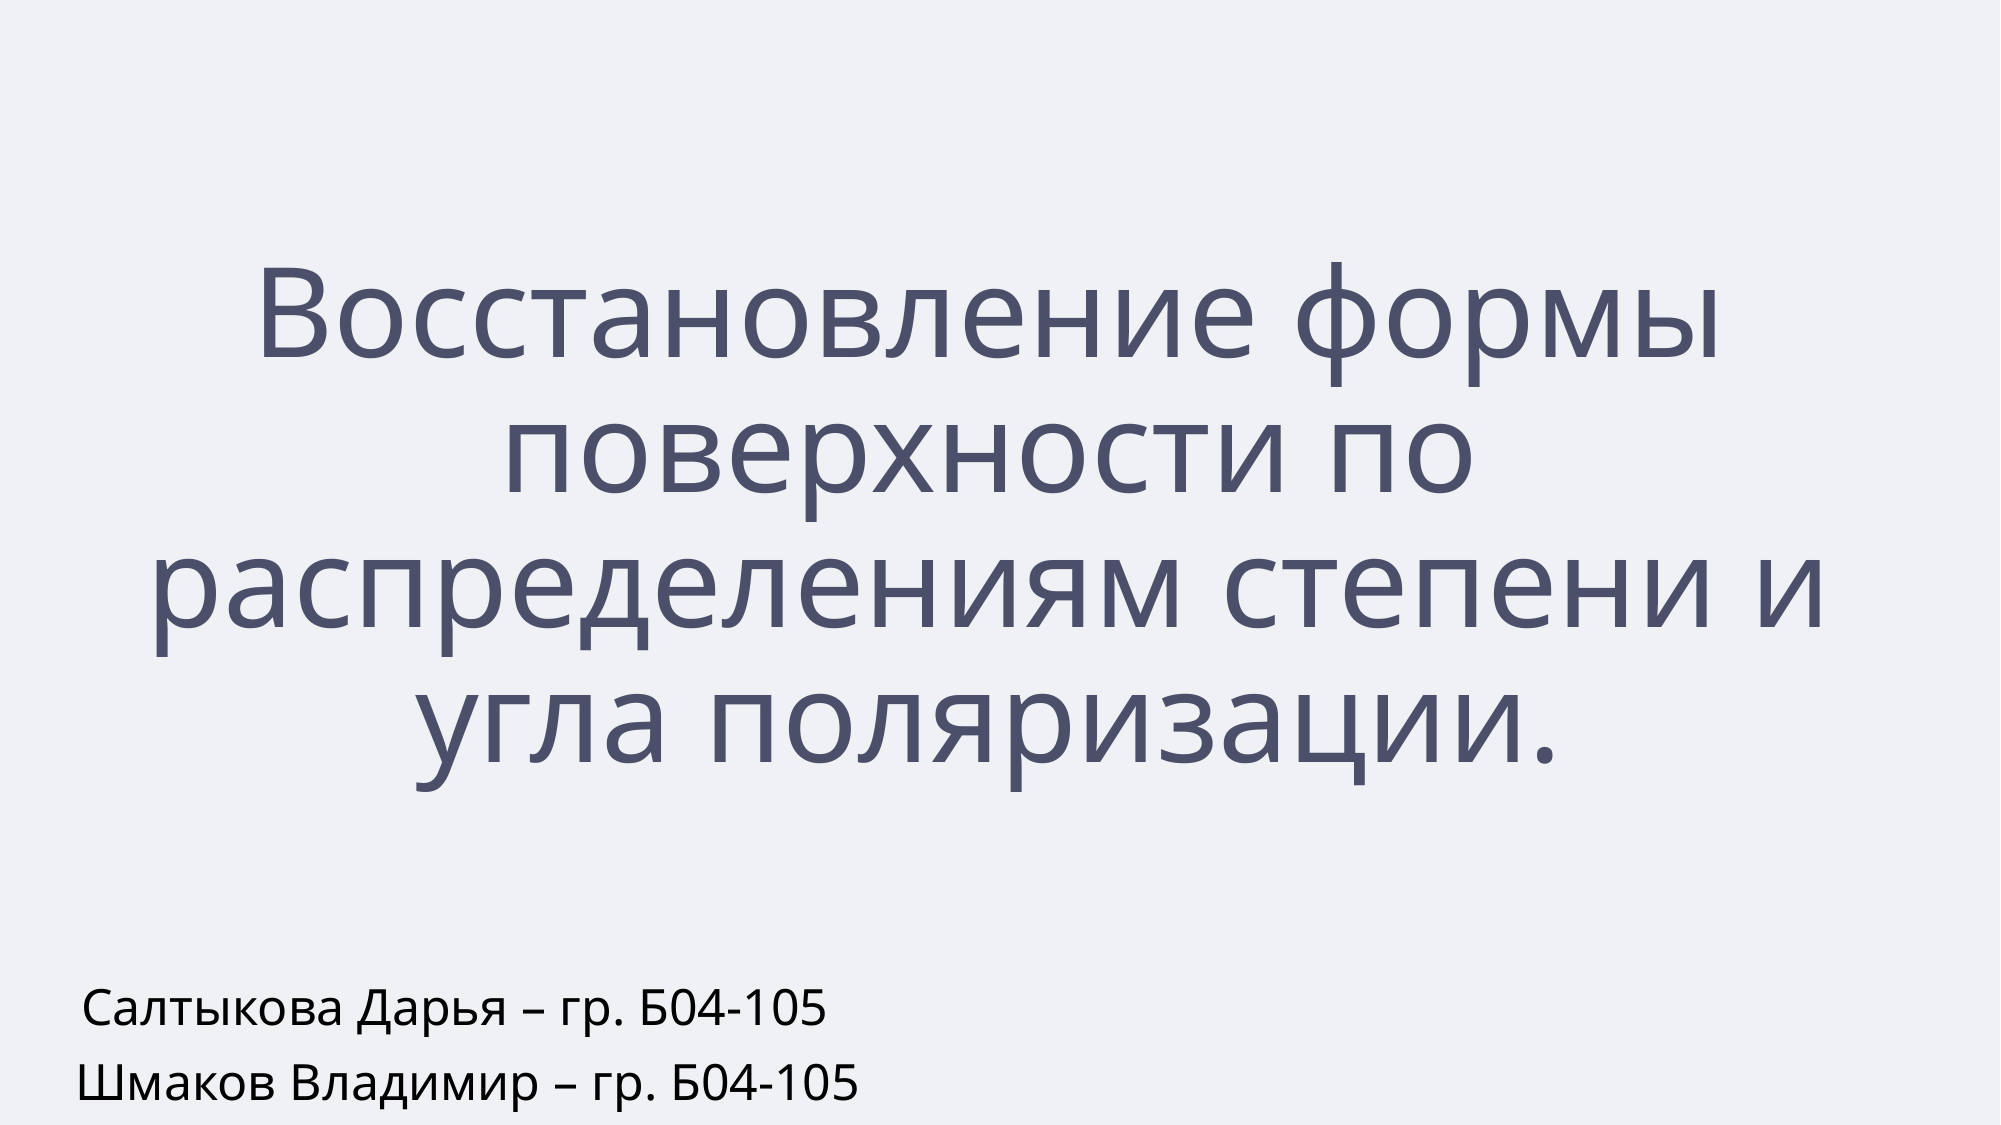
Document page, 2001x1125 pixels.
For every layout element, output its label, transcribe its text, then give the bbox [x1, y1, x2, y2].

title Восстановление формы поверхности по распределениям степени и угла поляризации. [29, 0, 1949, 798]
subtitle Салтыкова Дарья – гр. Б04-105 Шмаков Владимир – гр. Б04-105 [0, 974, 1205, 1125]
